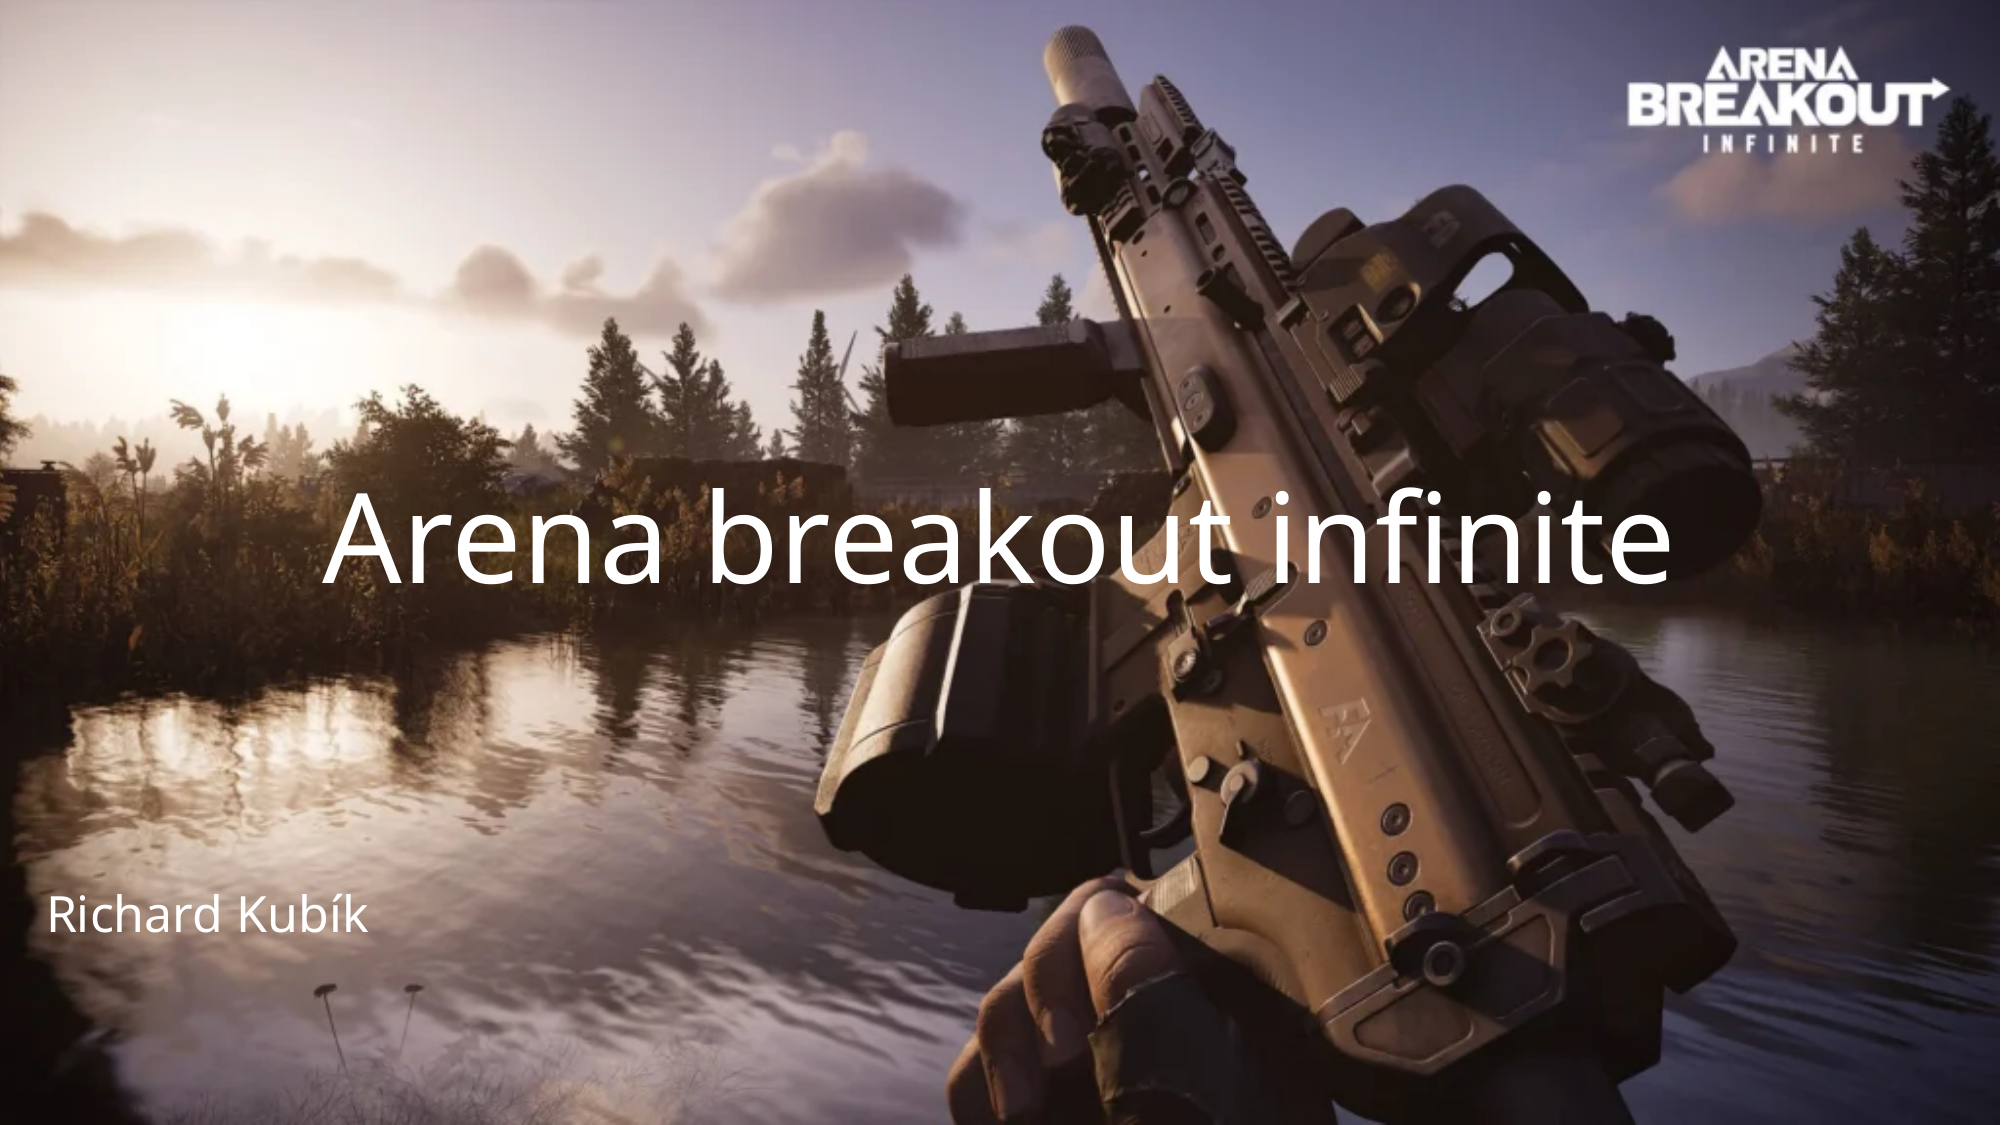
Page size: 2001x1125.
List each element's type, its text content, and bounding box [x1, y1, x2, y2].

title Arena breakout infinite [218, 172, 1782, 618]
picture [0, 0, 2000, 1125]
subtitle Richard Kubík [0, 881, 662, 1001]
